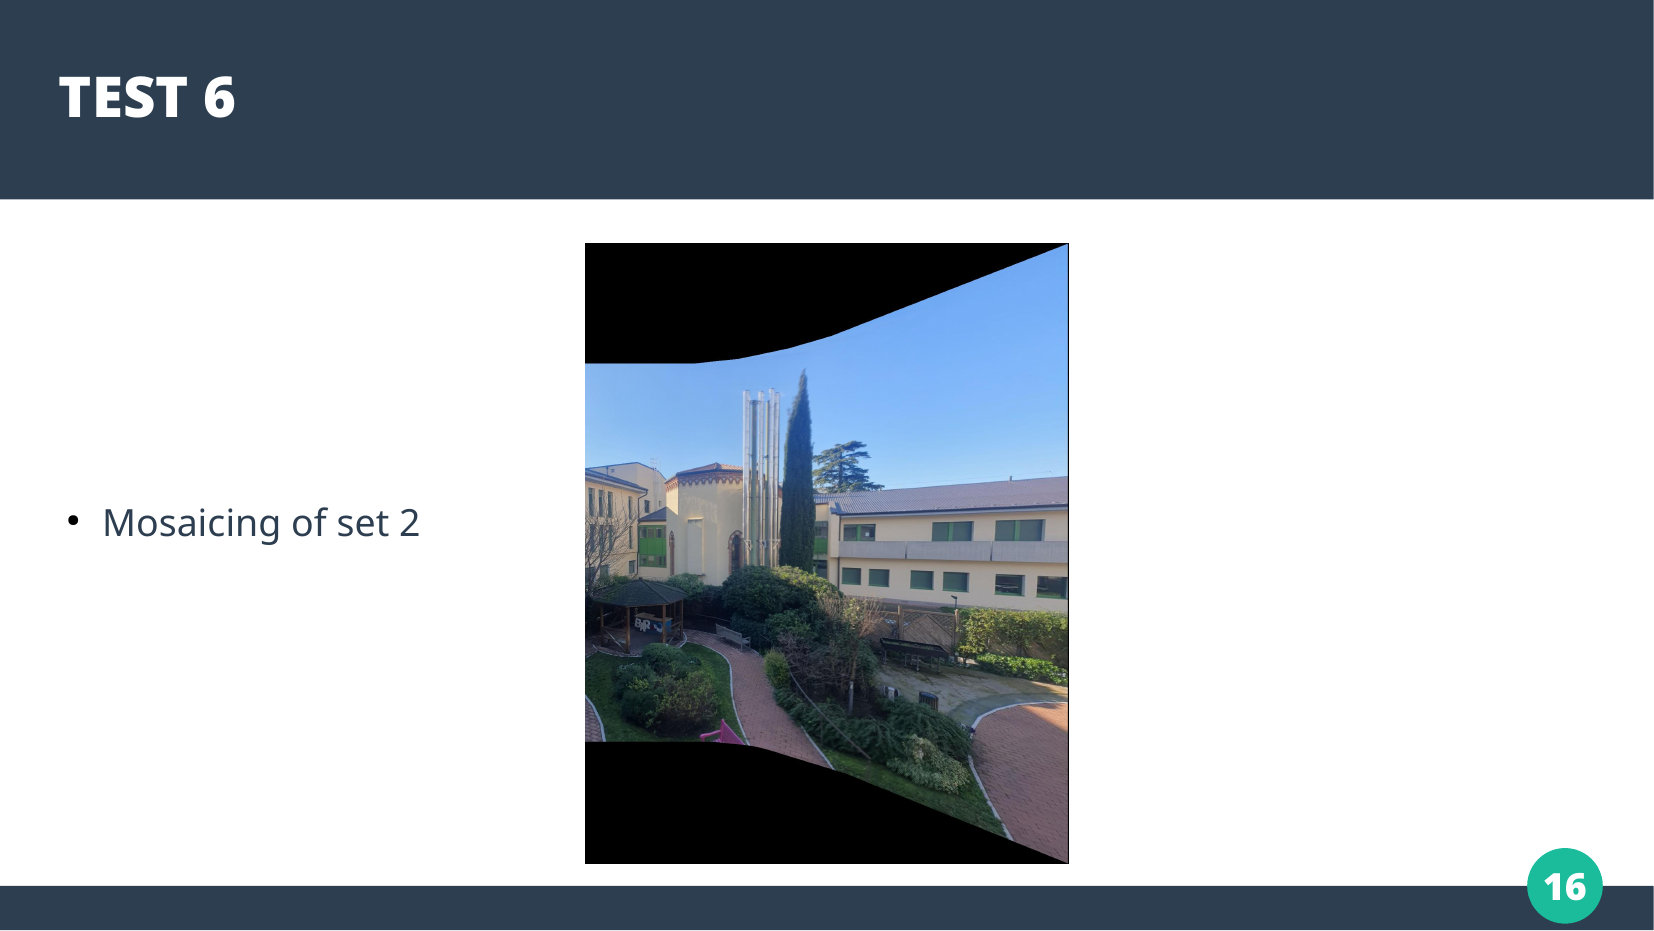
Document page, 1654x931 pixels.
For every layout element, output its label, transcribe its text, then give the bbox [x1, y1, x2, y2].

text_box Mosaicing of set 2 [37, 443, 451, 601]
picture [585, 243, 1069, 864]
title TEST 6 [59, 37, 1595, 155]
